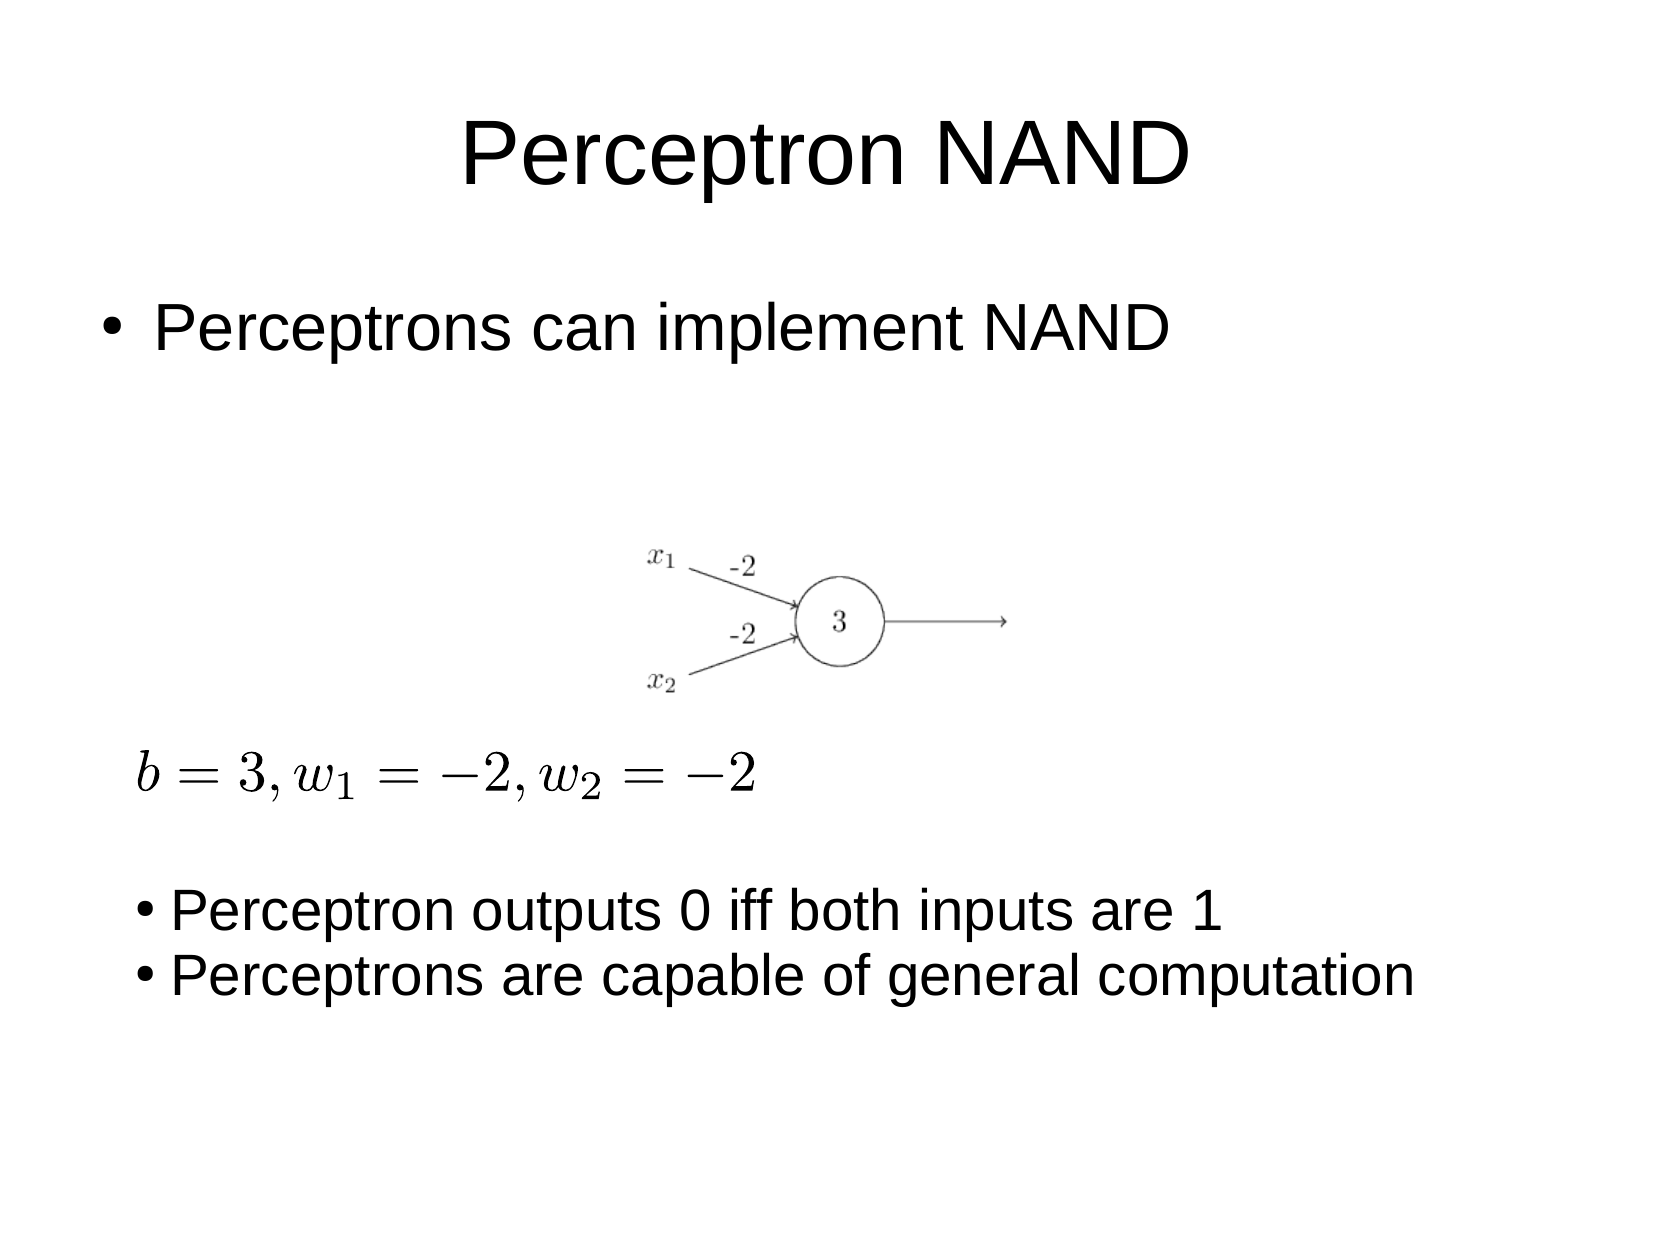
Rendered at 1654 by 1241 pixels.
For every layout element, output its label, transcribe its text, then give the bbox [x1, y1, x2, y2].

title Perceptron NAND [82, 49, 1571, 257]
picture [636, 540, 1028, 704]
text_box [135, 750, 758, 802]
list Perceptrons can implement NAND [82, 290, 1571, 466]
text_box Perceptron outputs 0 iff both inputs are 1 Perceptrons are capable of general computation [120, 870, 1449, 1016]
